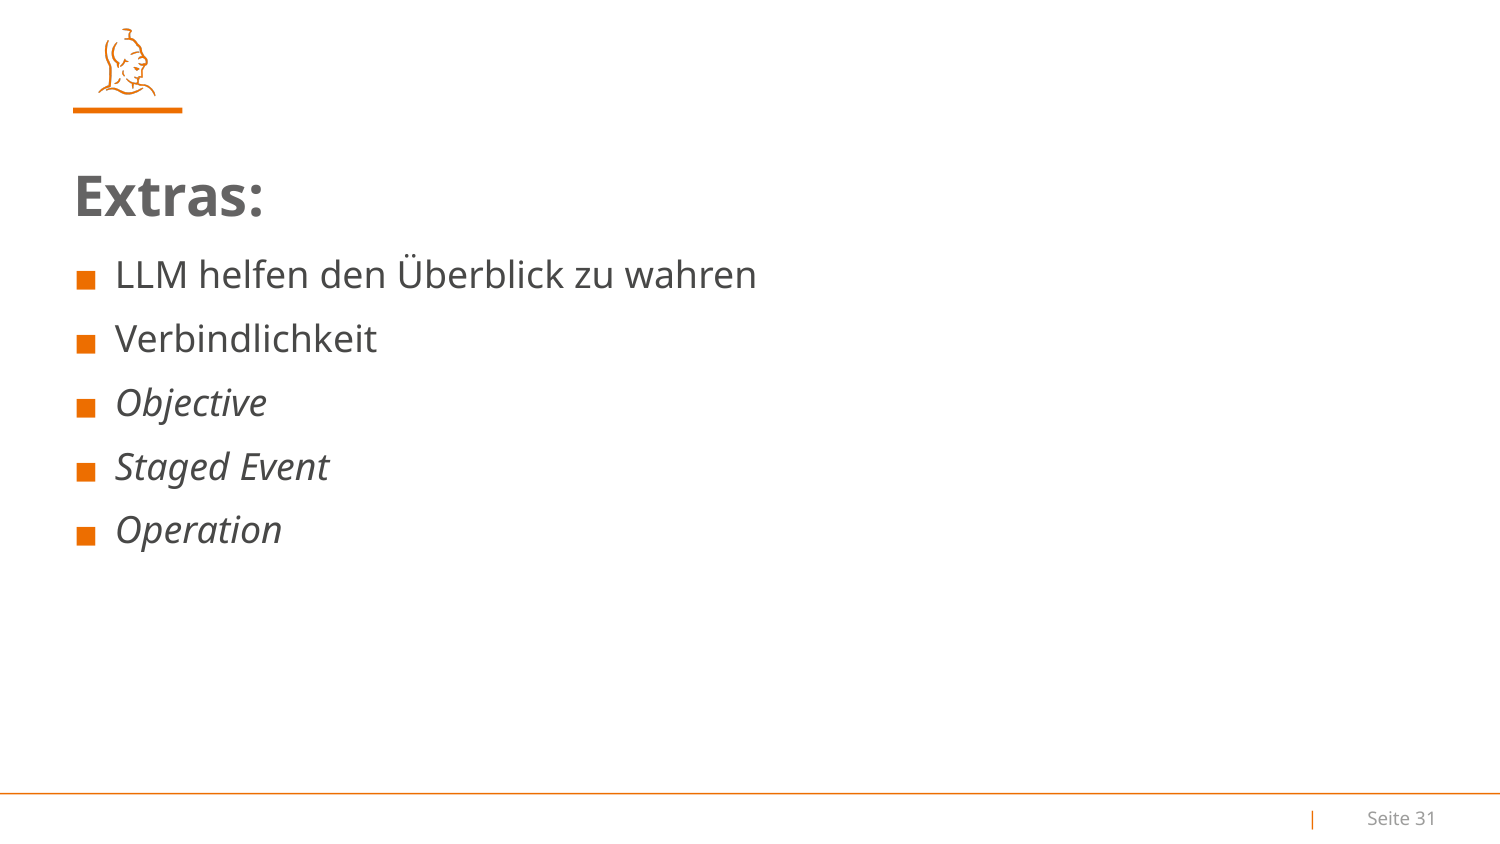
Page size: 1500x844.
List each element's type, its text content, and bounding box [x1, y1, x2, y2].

picture [95, 26, 158, 98]
list Extras: [62, 155, 1230, 237]
list LLM helfen den Überblick zu wahren Verbindlichkeit Objective Staged Event Operation [62, 245, 1036, 775]
